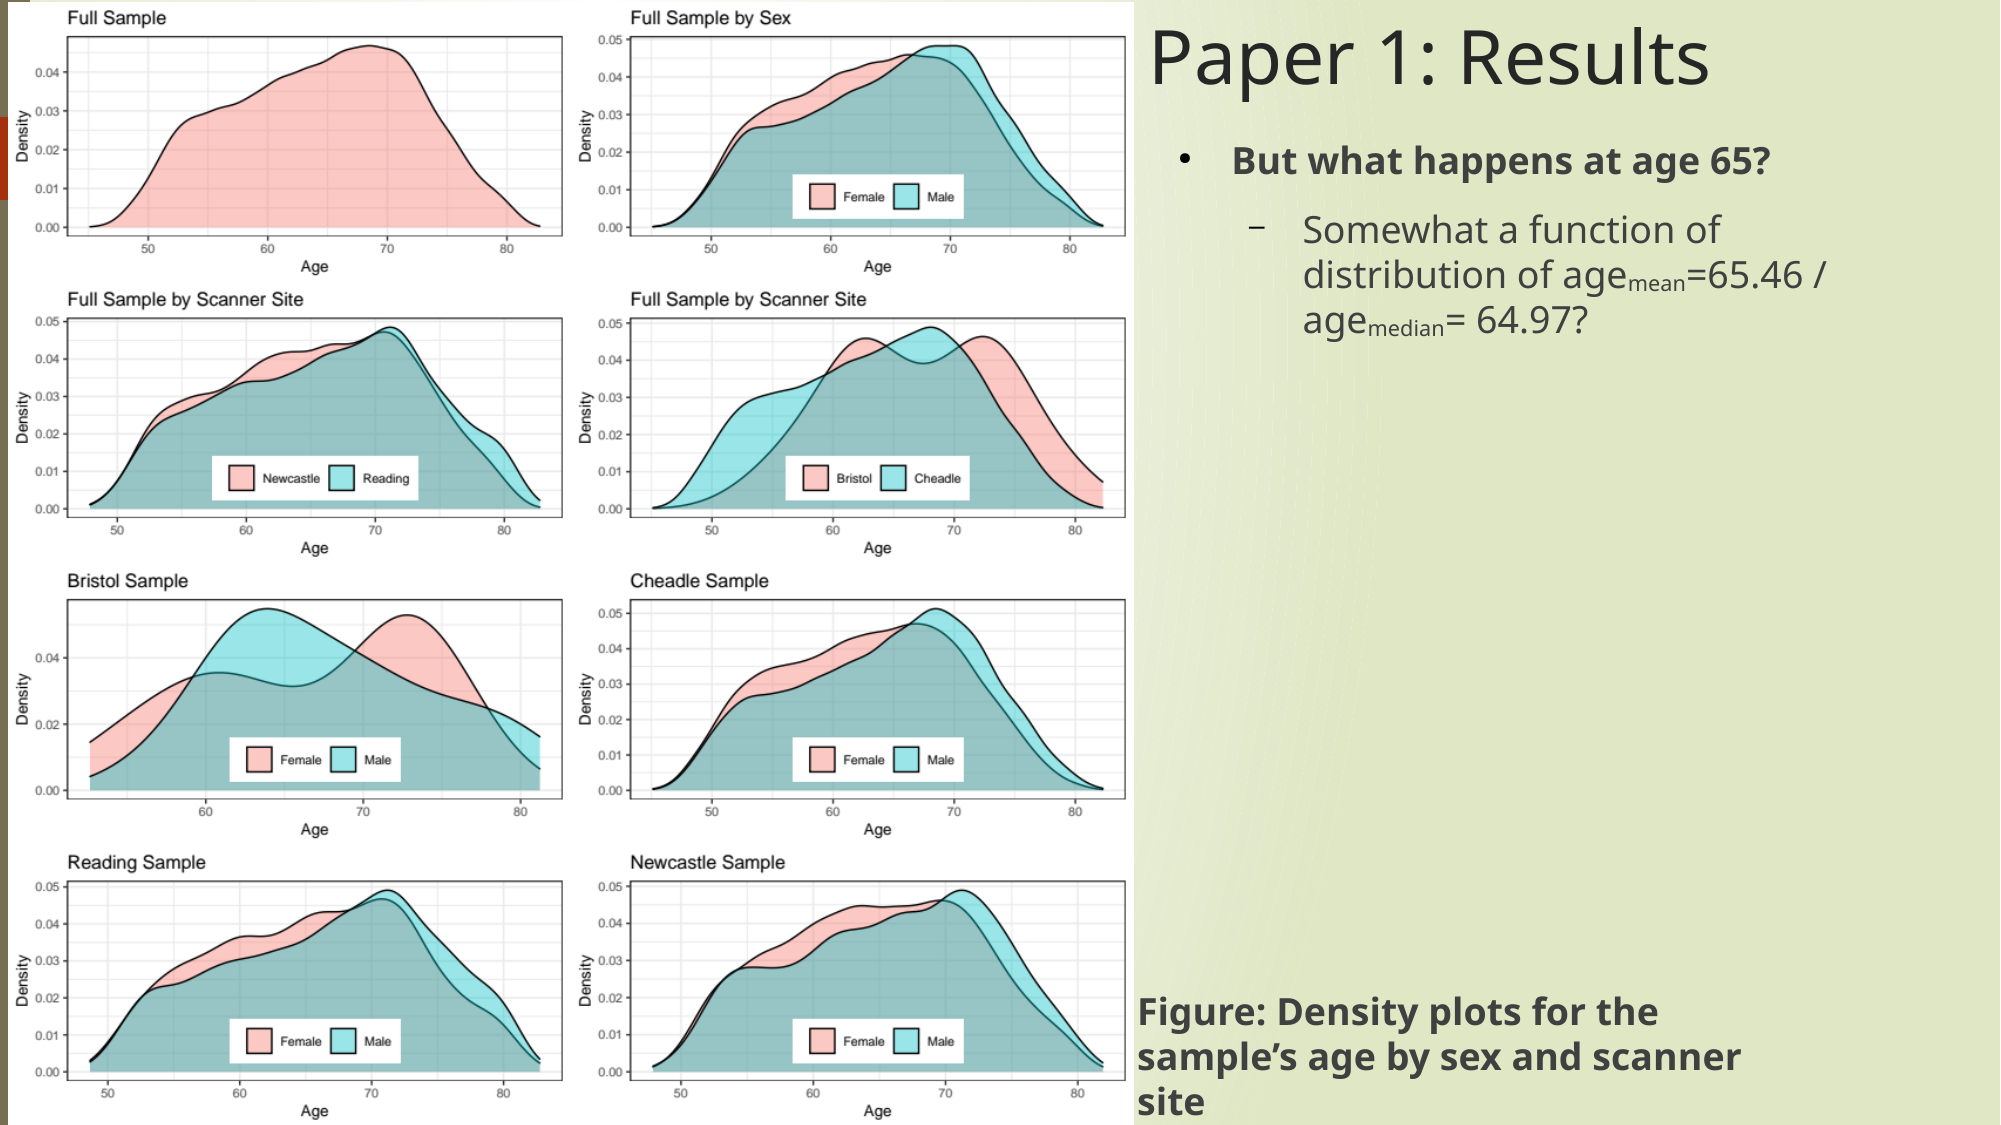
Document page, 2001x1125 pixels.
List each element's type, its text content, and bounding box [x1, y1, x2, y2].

picture [8, 2, 1134, 1125]
list But what happens at age 65? Somewhat a function of distribution of agemean=65.46 / agemedian= 64.97? [1145, 129, 1949, 898]
list Figure: Density plots for the sample’s age by sex and scanner site [1134, 980, 1772, 1111]
title Paper 1: Results [1134, 2, 2000, 119]
